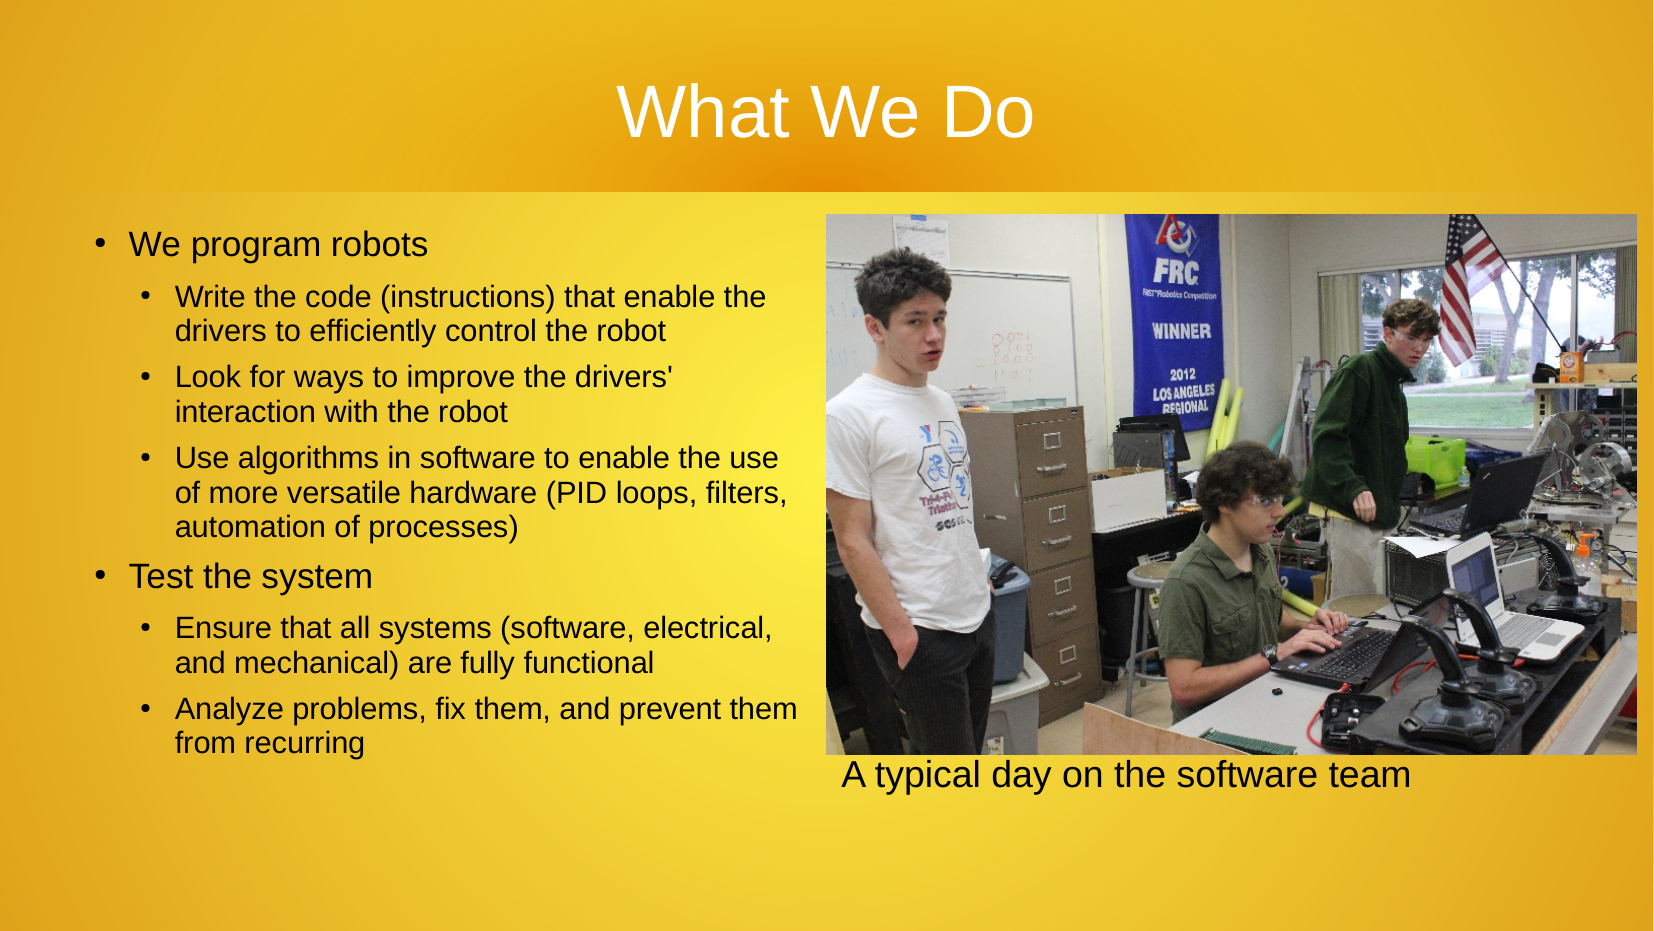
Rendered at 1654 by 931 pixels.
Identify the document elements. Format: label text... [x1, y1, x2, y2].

text_box A typical day on the software team [826, 746, 1654, 804]
list We program robots Write the code (instructions) that enable the drivers to efficiently control the robot Look for ways to improve the drivers' interaction with the robot Use algorithms in software to enable the use of more versatile hardware (PID loops, filters, automation of processes) Test the system Ensure that all systems (software, electrical, and mechanical) are fully functional Analyze problems, fix them, and prevent them from recurring [82, 224, 809, 764]
title What We Do [82, 35, 1571, 189]
picture [826, 214, 1637, 746]
